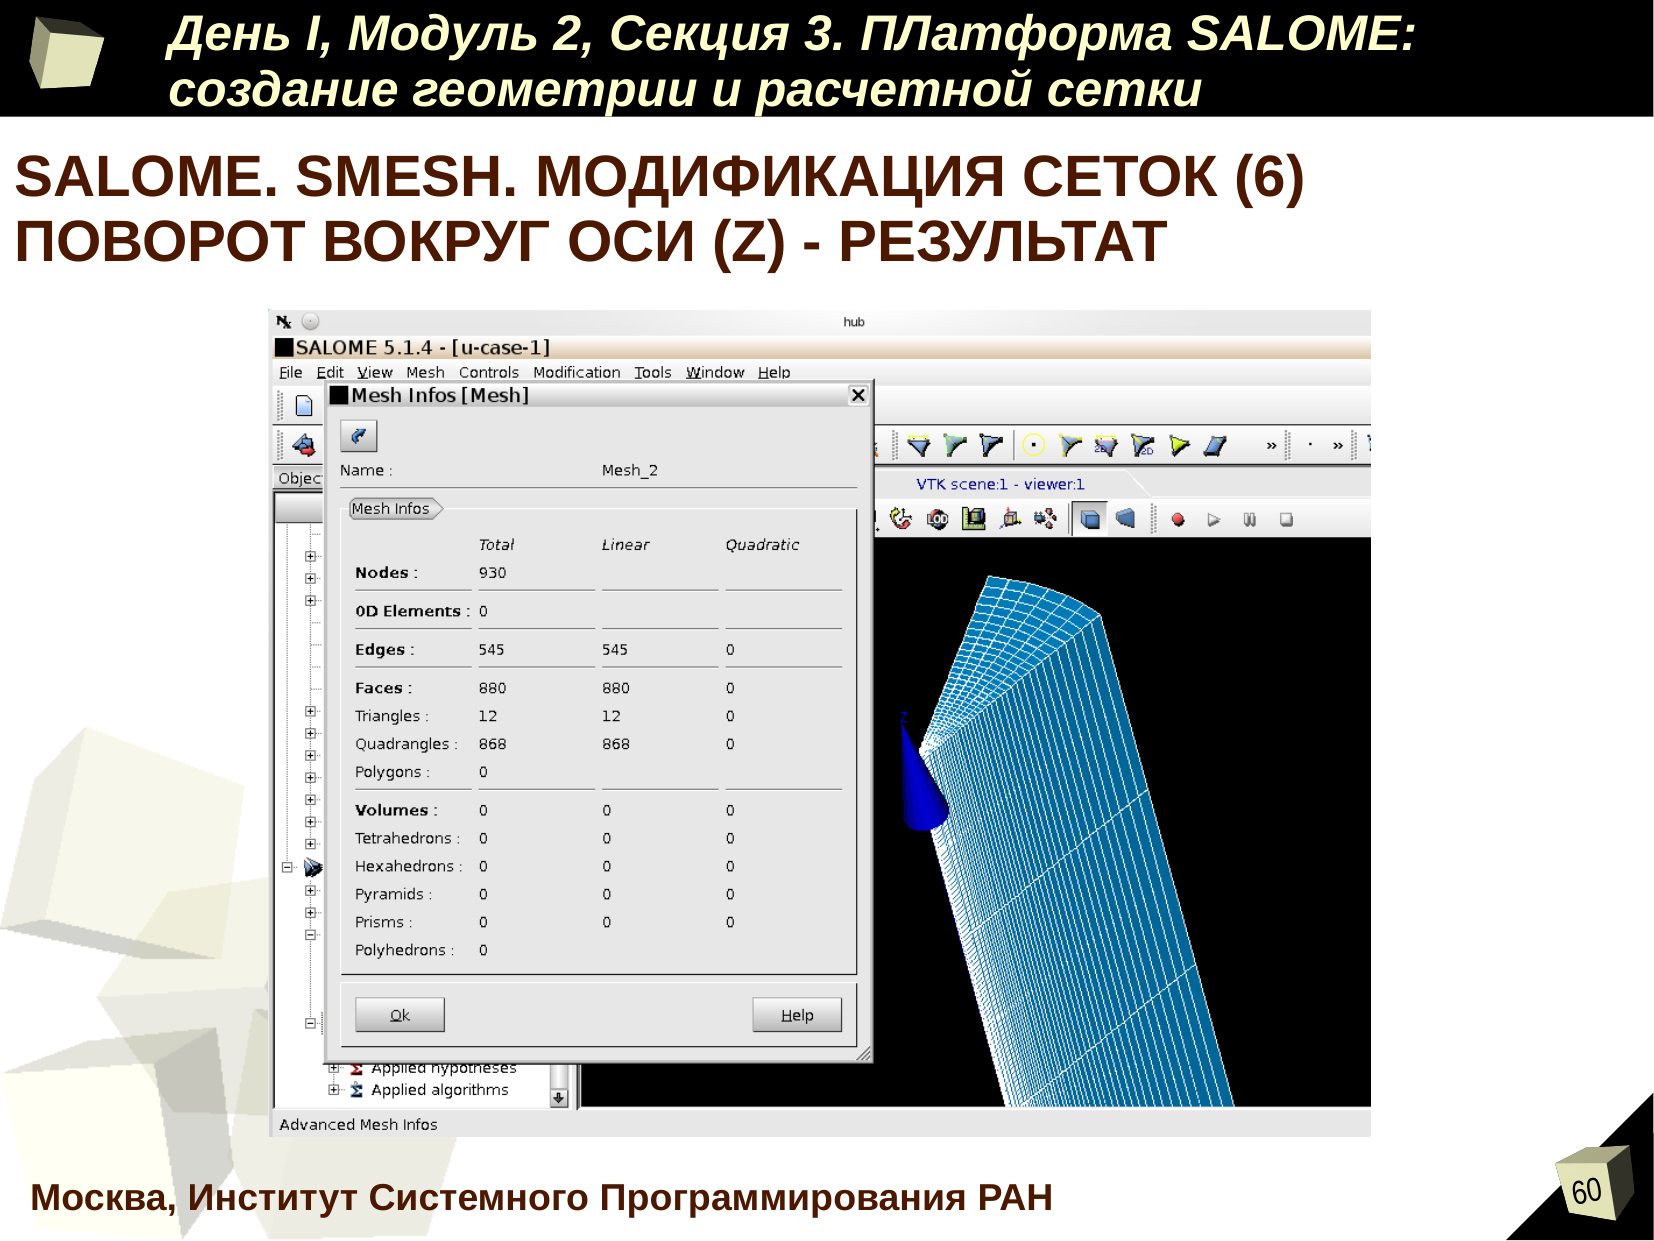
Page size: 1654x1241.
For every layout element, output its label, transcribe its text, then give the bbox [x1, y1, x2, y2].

text_box SALOME. SMESH. МОДИФИКАЦИЯ СЕТОК (6) ПОВОРОТ ВОКРУГ ОСИ (Z) - РЕЗУЛЬТАТ [0, 136, 1654, 282]
picture [0, 309, 1371, 1241]
picture [464, 1193, 472, 1198]
